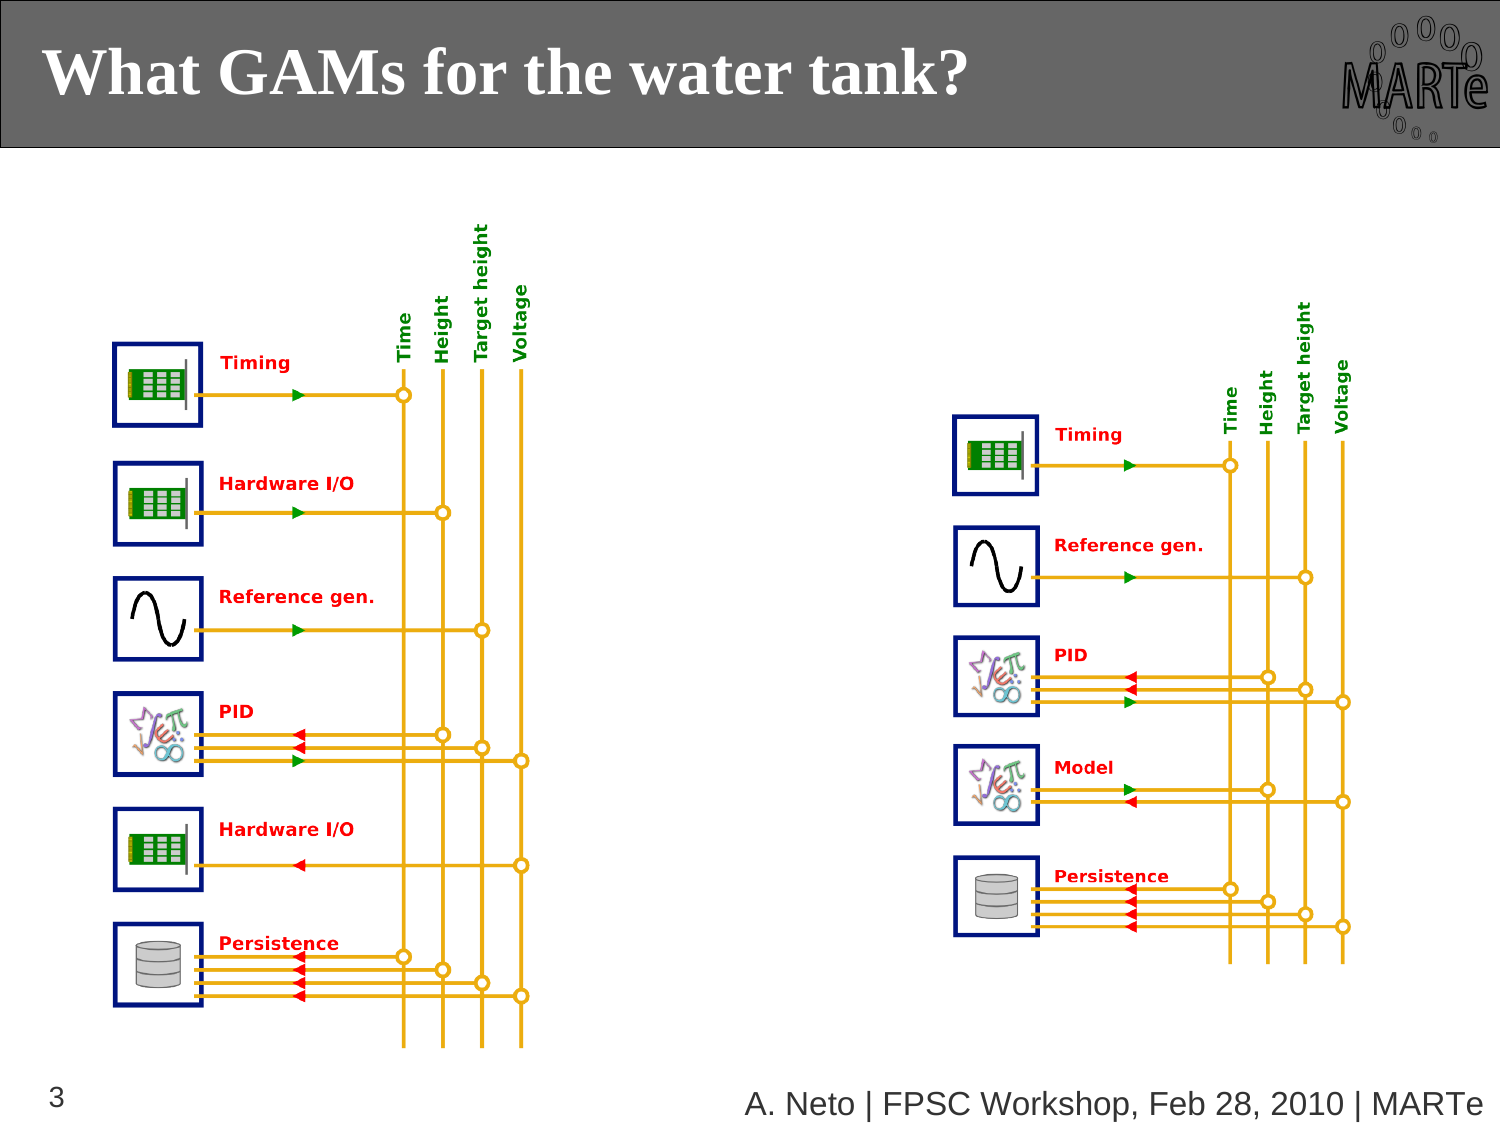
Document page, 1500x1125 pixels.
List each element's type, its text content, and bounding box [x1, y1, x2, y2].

picture [1340, 0, 1489, 148]
title What GAMs for the water tank? [41, 0, 1129, 148]
picture [952, 302, 1351, 966]
picture [112, 224, 530, 1051]
